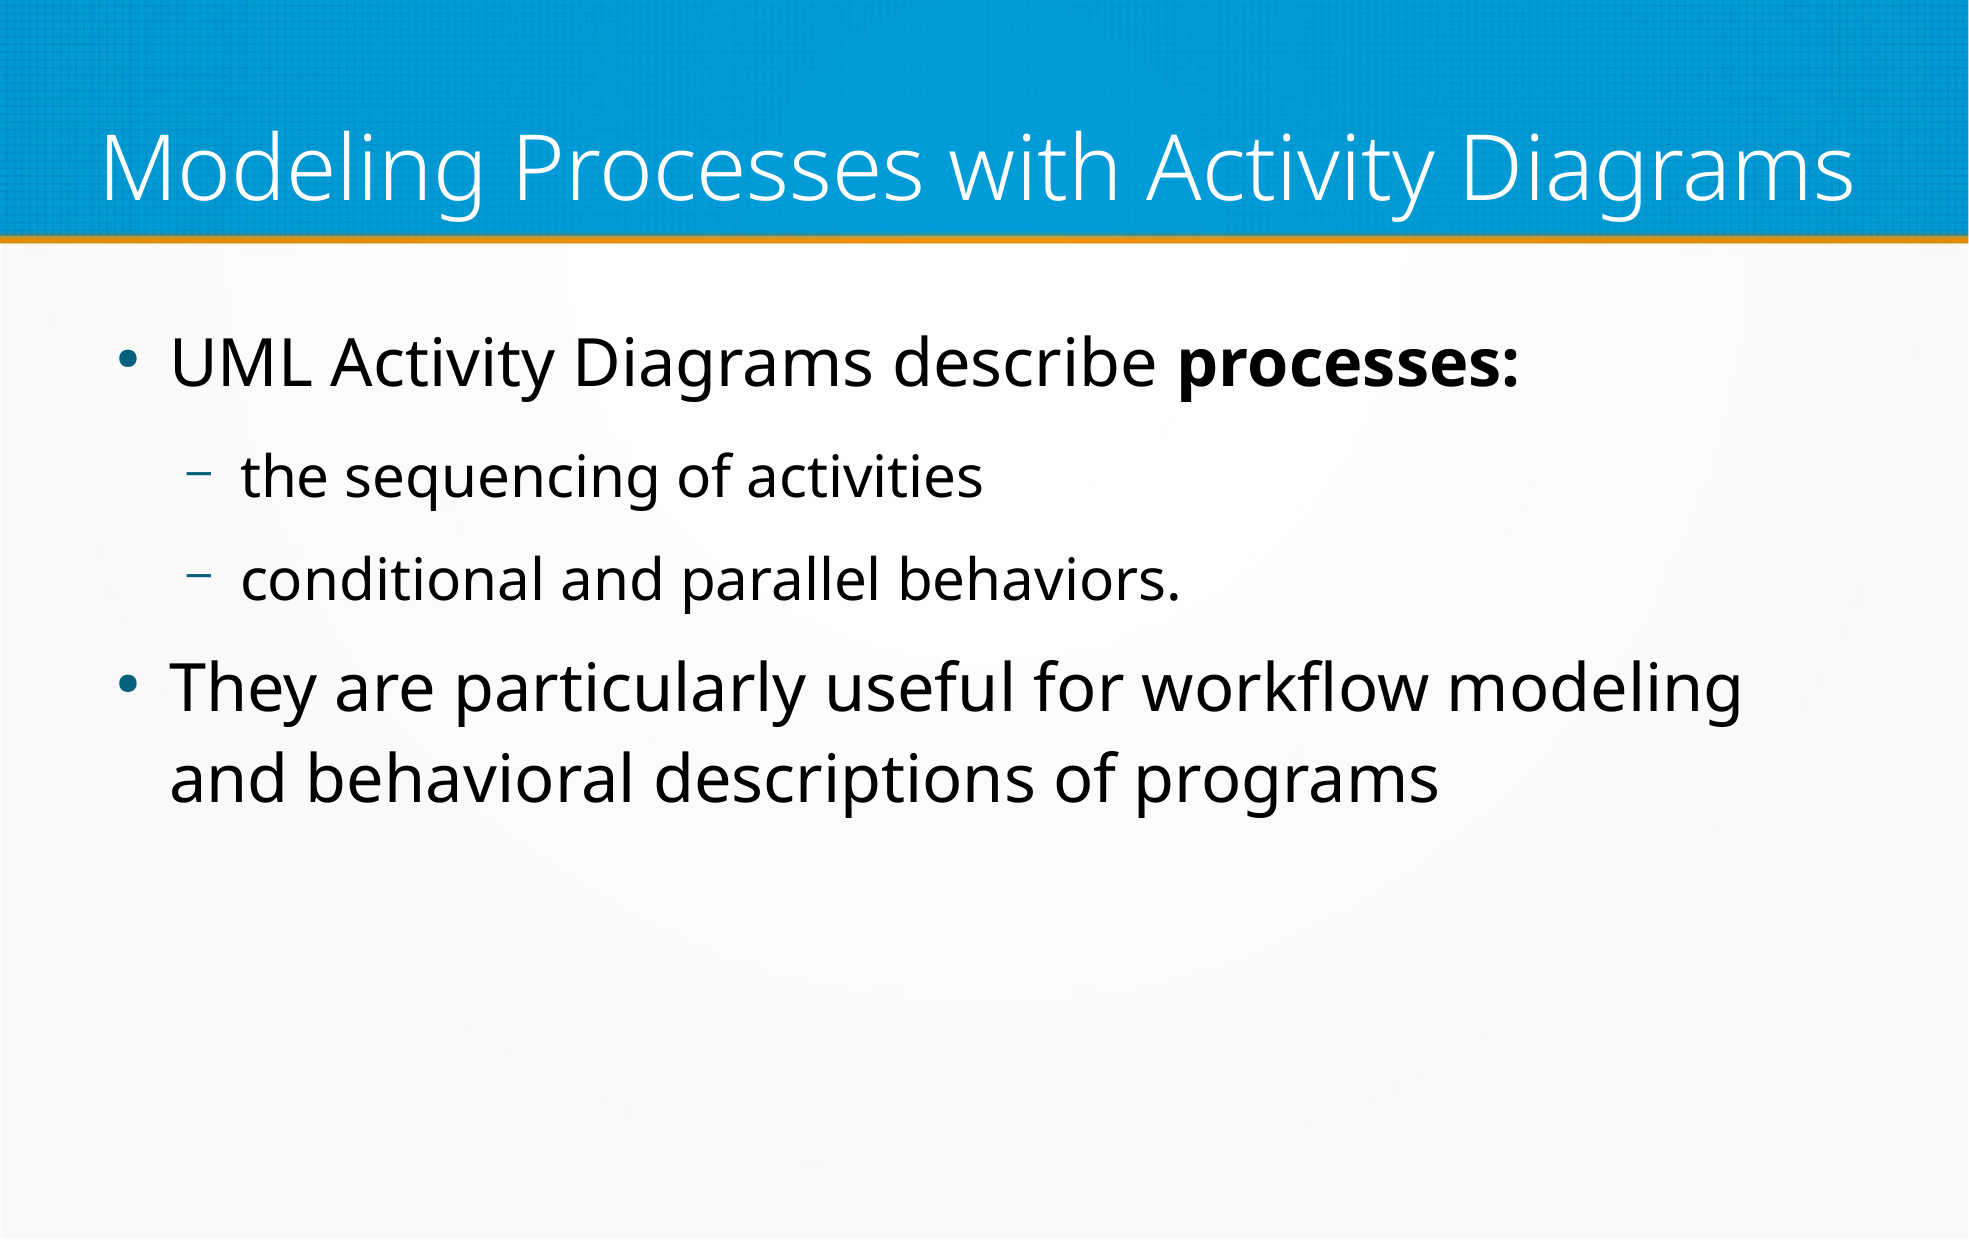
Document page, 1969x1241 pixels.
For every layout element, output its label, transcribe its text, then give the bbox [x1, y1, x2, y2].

title Modeling Processes with Activity Diagrams [98, 19, 1870, 227]
list UML Activity Diagrams describe processes: the sequencing of activities conditional and parallel behaviors. They are particularly useful for workflow modeling and behavioral descriptions of programs [98, 315, 1861, 1081]
picture [0, 233, 1969, 1241]
